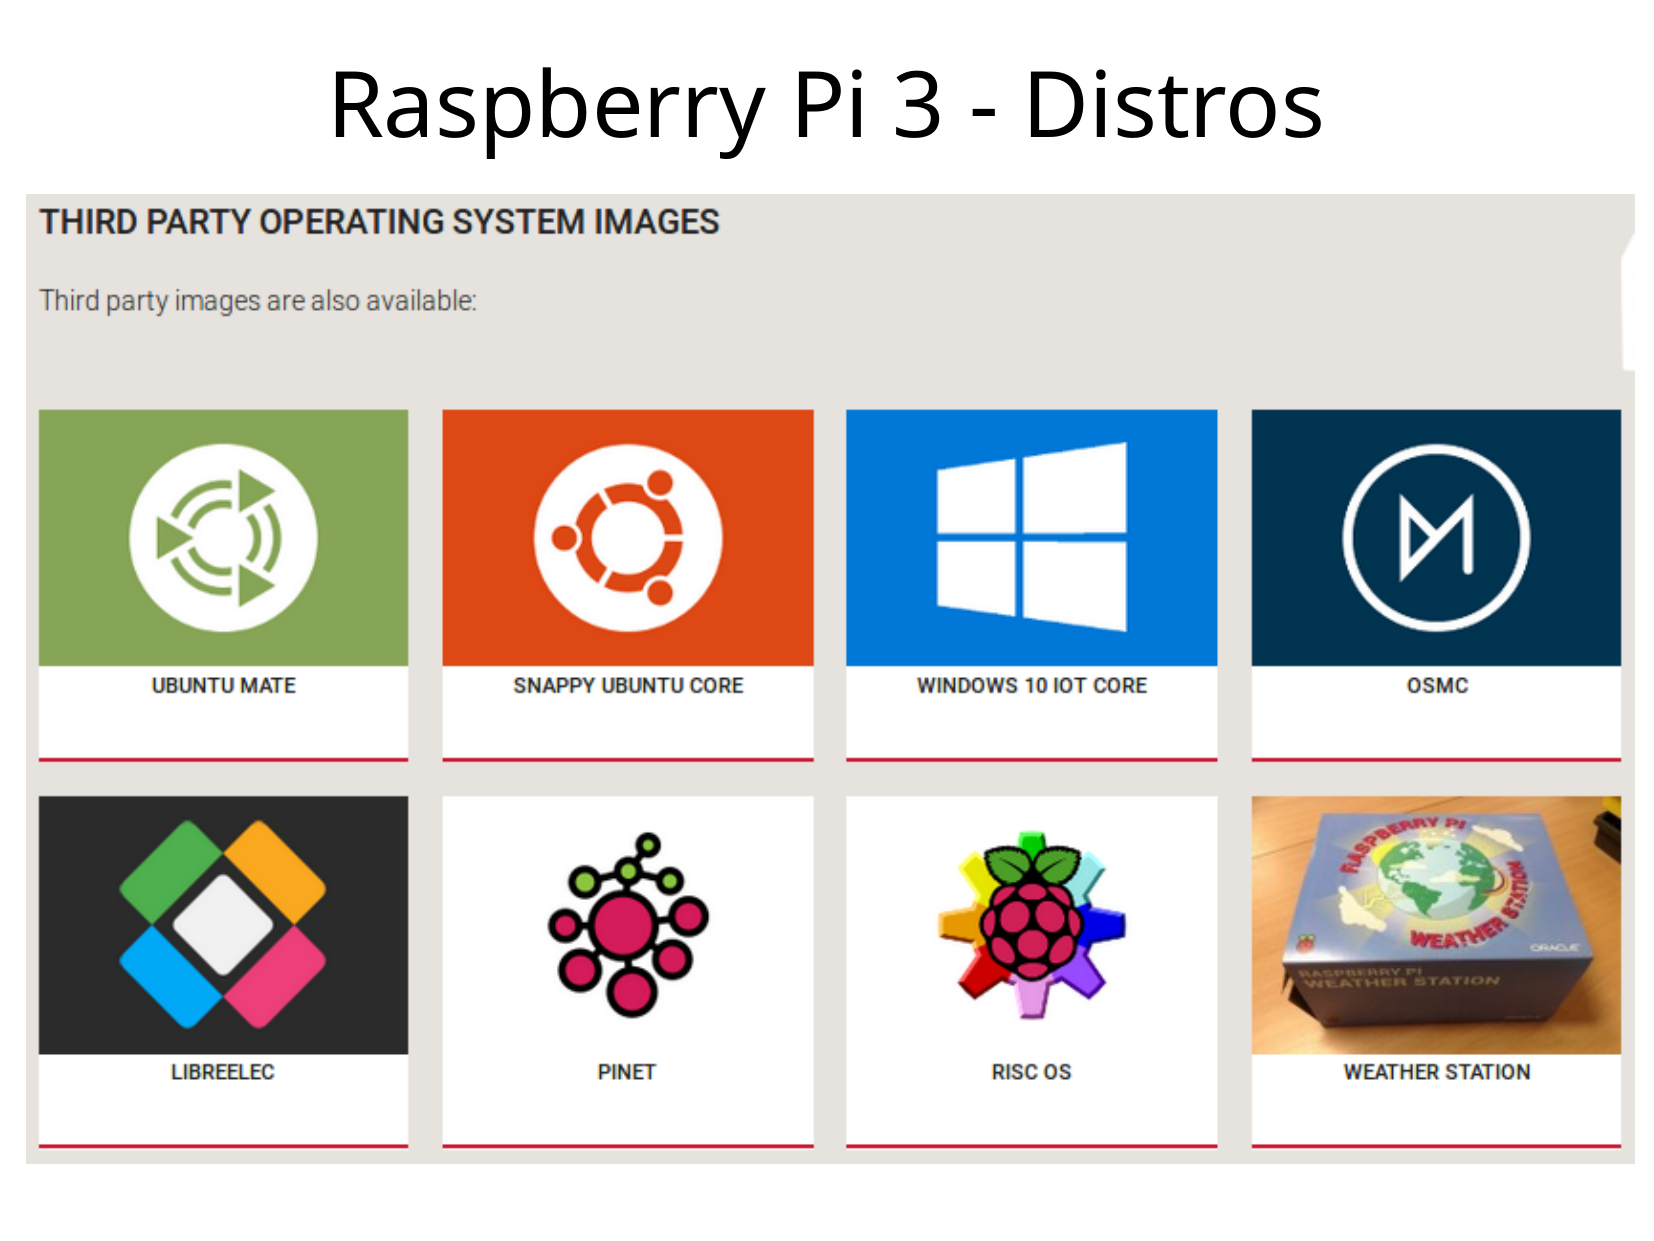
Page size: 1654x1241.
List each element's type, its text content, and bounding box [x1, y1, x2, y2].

picture [26, 194, 1635, 1164]
title Raspberry Pi 3 - Distros [82, 49, 1571, 106]
subtitle [35, 106, 1607, 194]
